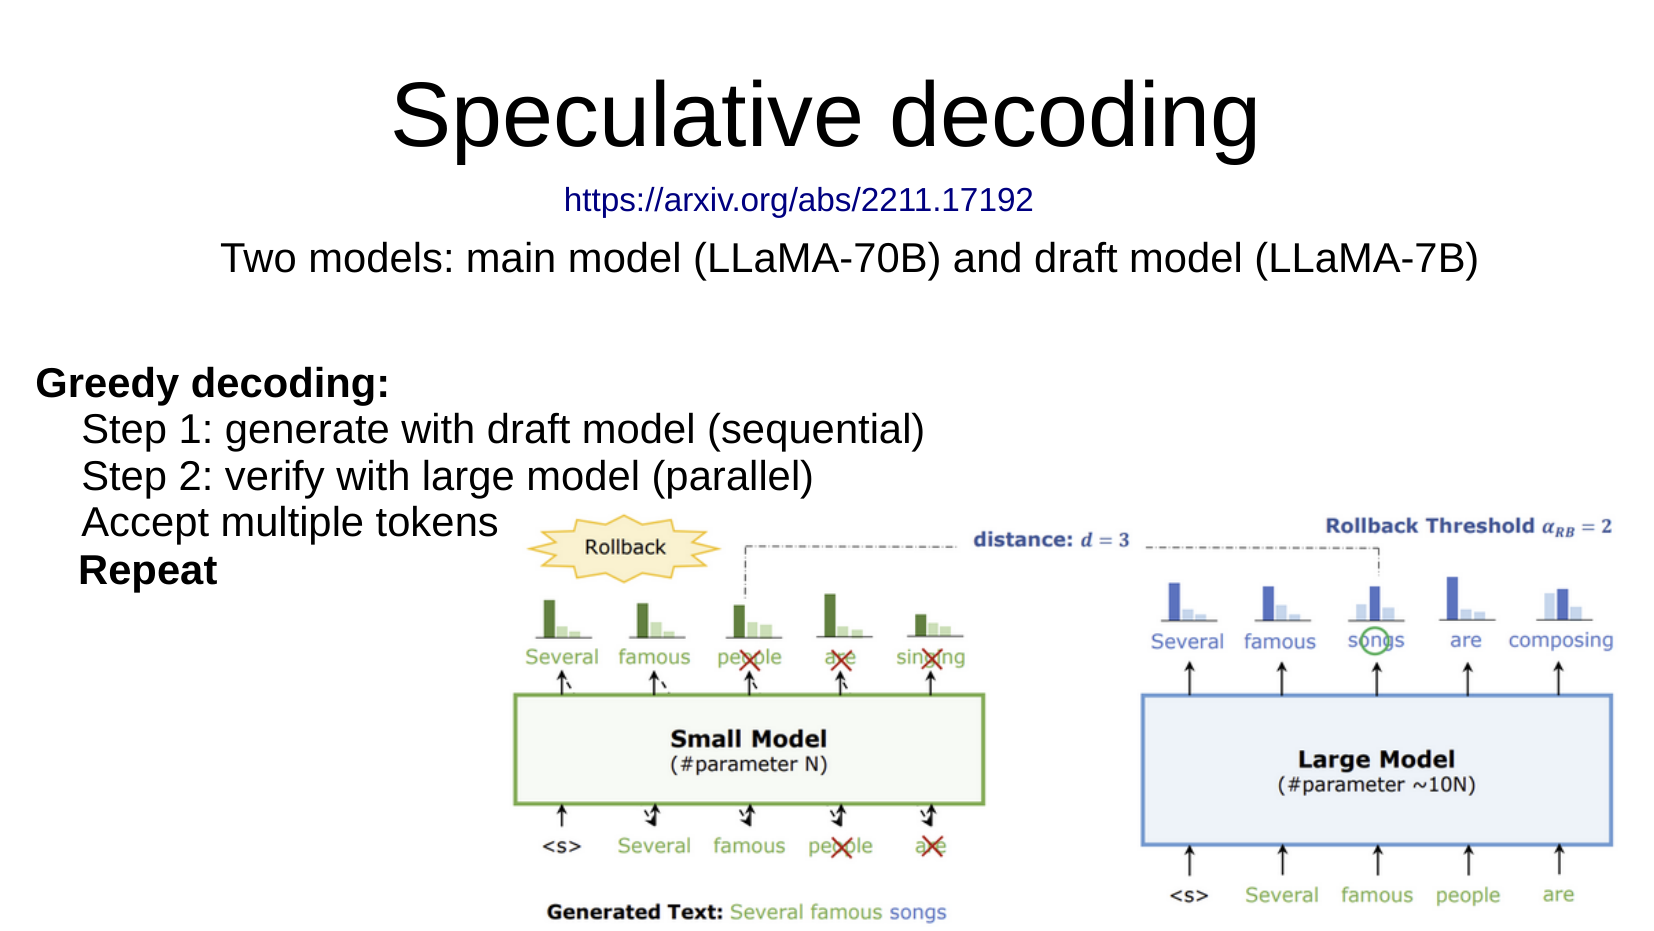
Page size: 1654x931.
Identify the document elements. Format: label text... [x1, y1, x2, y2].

text_box Repeat [63, 539, 268, 648]
title Speculative decoding [82, 37, 1571, 193]
picture [495, 493, 1653, 928]
text_box https://arxiv.org/abs/2211.17192 [519, 174, 1079, 232]
subtitle Two models: main model (LLaMA-70B) and draft model (LLaMA-7B) [64, 193, 1636, 322]
text_box Greedy decoding: Step 1: generate with draft model (sequential) Step 2: verify with large model (parallel) Accept multiple tokens [35, 359, 1607, 546]
